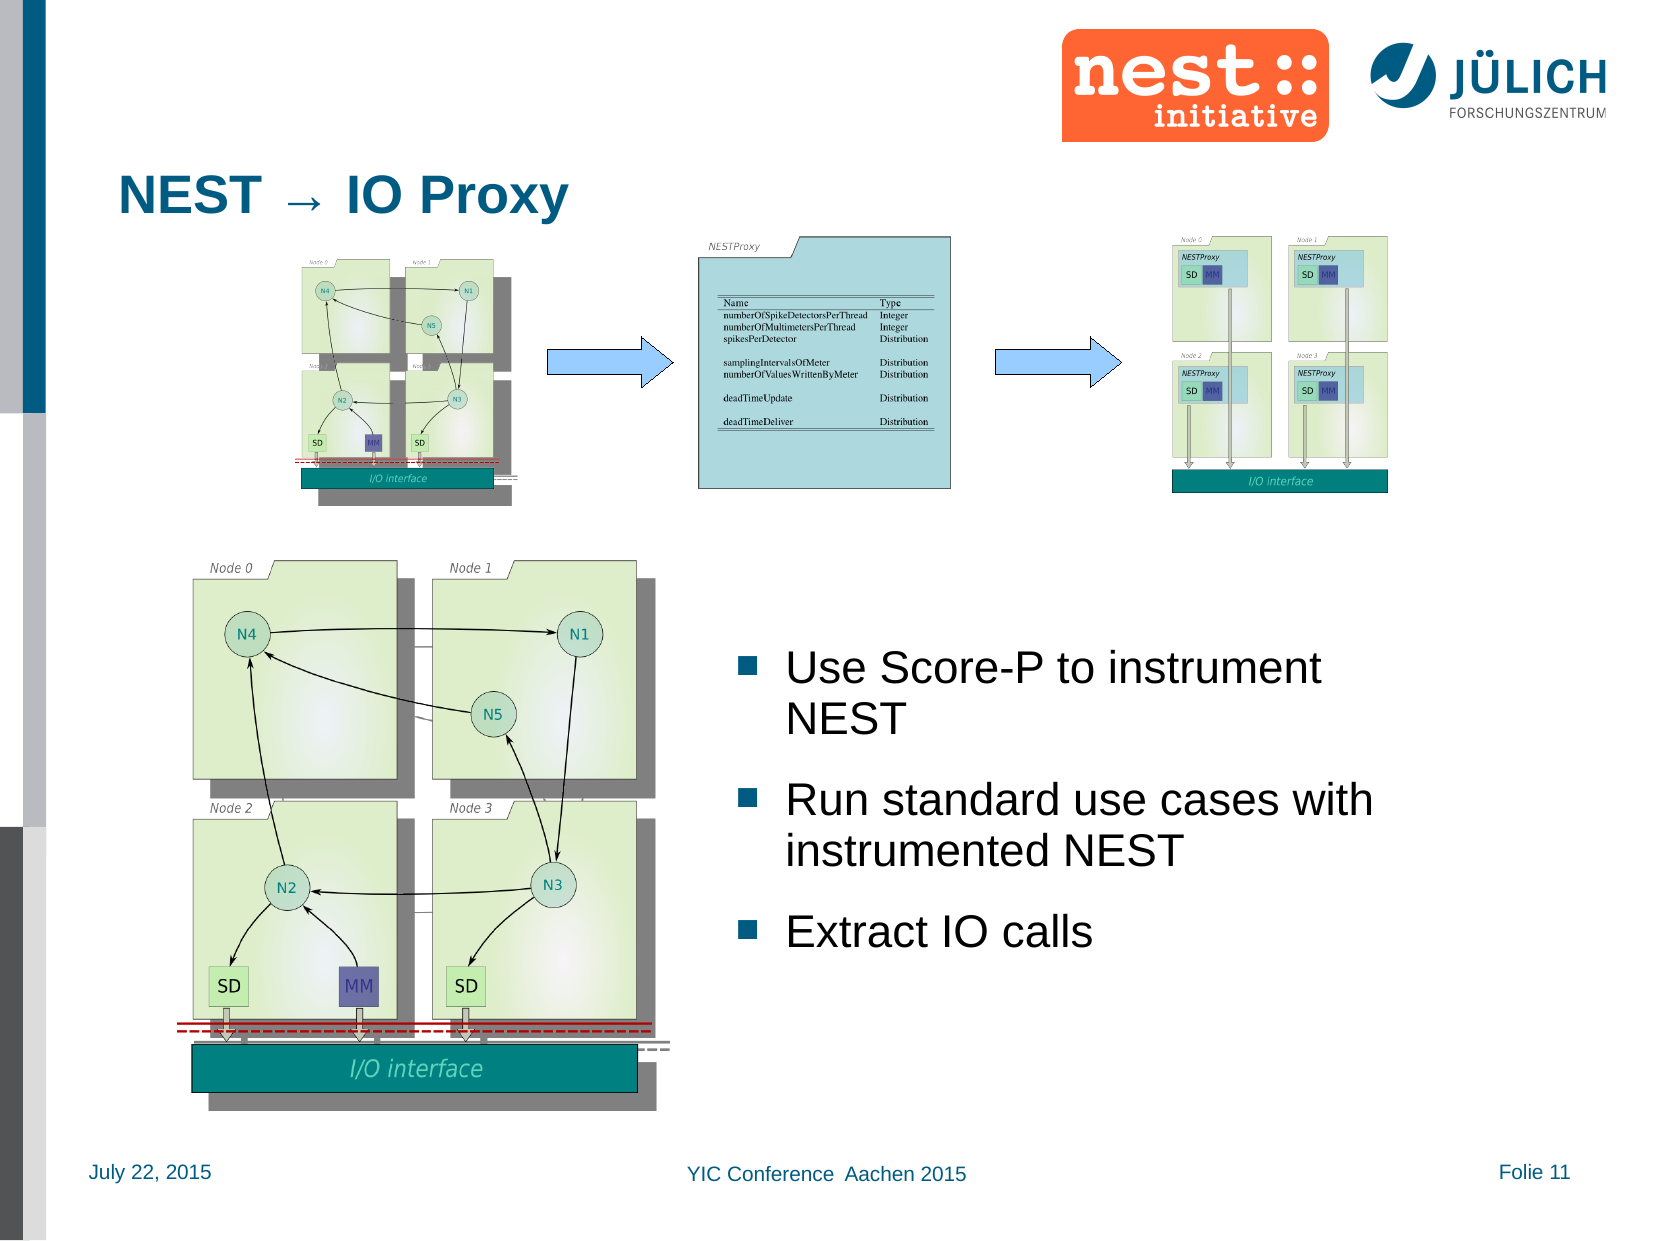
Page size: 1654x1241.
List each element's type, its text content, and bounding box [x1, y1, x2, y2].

picture [1172, 236, 1388, 493]
text_box [547, 336, 674, 388]
picture [1369, 41, 1606, 106]
picture [295, 259, 500, 489]
picture [177, 560, 652, 1093]
text_box [995, 336, 1122, 388]
text_box YIC Conference Aachen 2015 [398, 1155, 1255, 1194]
picture [698, 236, 951, 489]
title NEST → IO Proxy [118, 106, 1607, 284]
picture [1062, 29, 1329, 142]
list Use Score-P to instrument NEST Run standard use cases with instrumented NEST Extract IO calls [738, 561, 1447, 1080]
